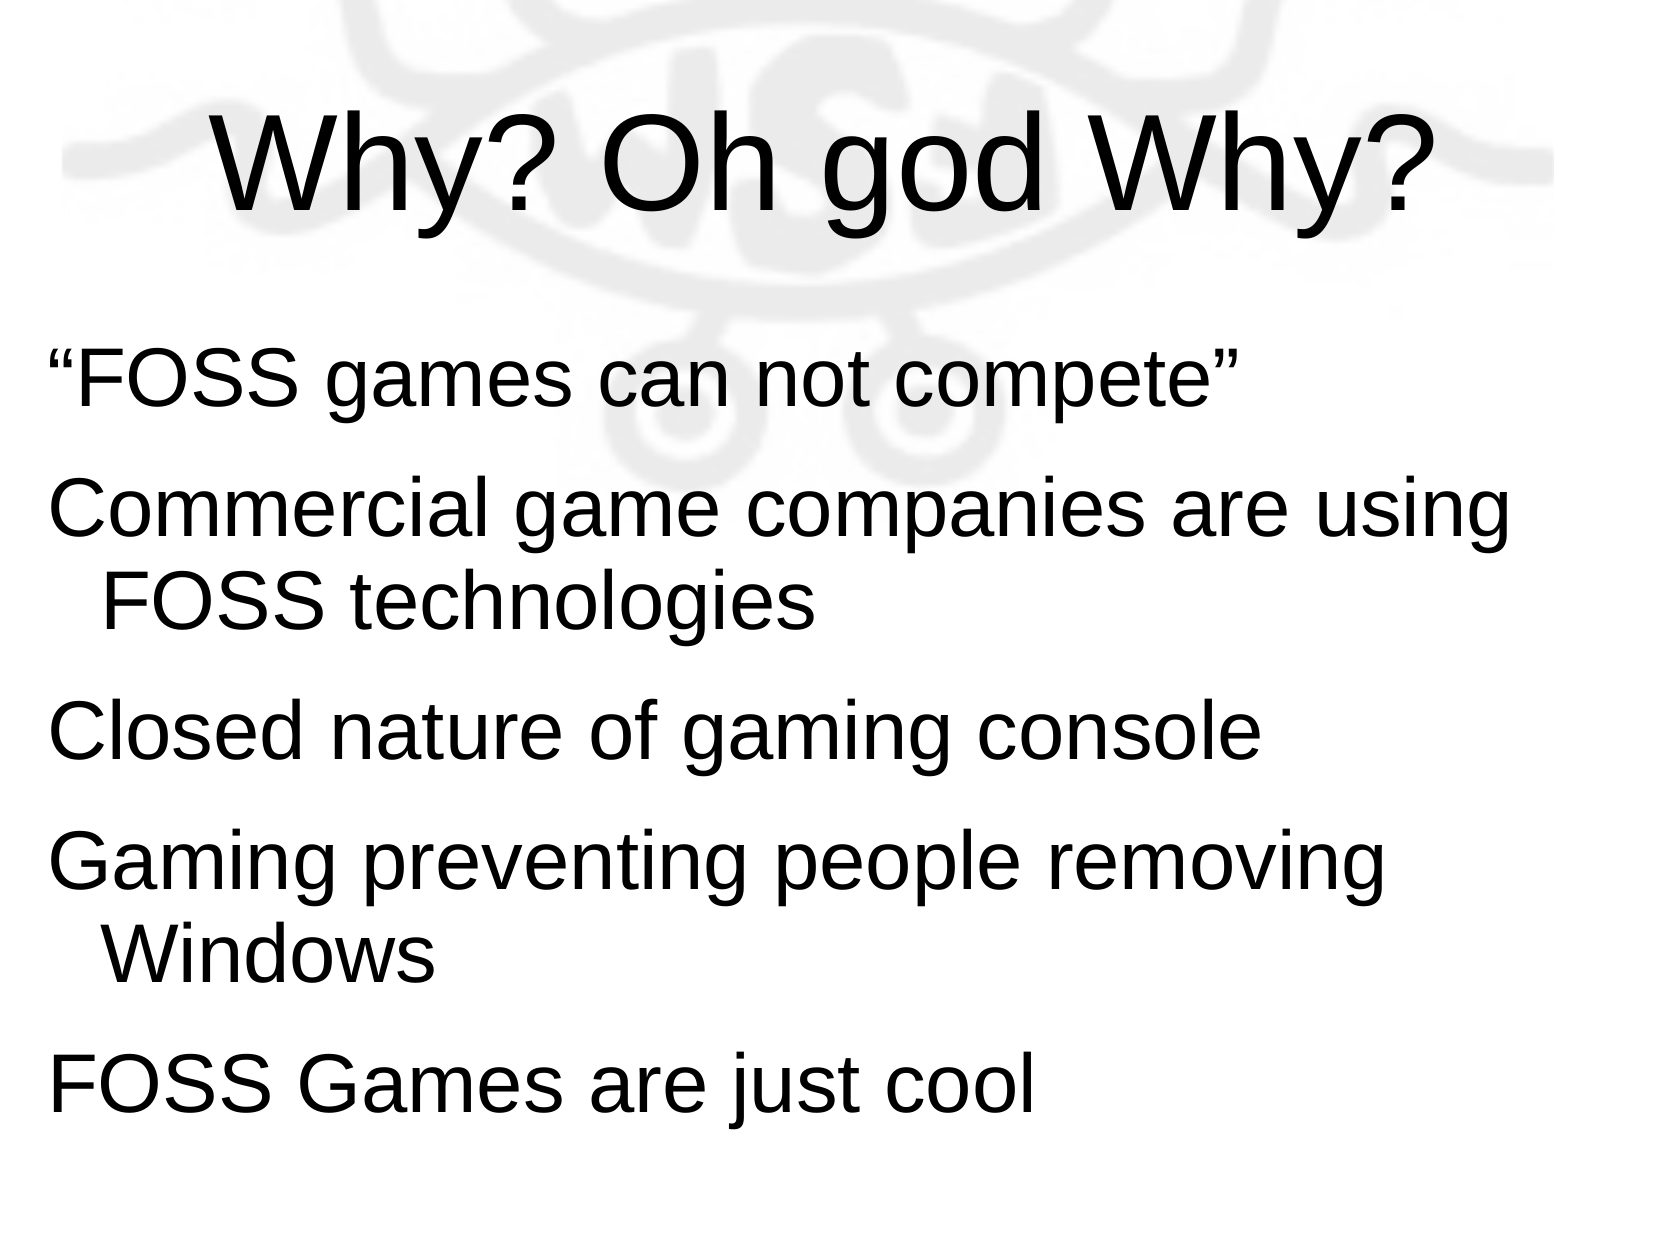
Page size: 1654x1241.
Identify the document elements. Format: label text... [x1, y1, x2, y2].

picture [60, 0, 1554, 331]
title Why? Oh god Why? [118, 59, 1531, 267]
list “FOSS games can not compete” Commercial game companies are using FOSS technologies Closed nature of gaming console Gaming preventing people removing Windows FOSS Games are just cool [29, 331, 1654, 1131]
